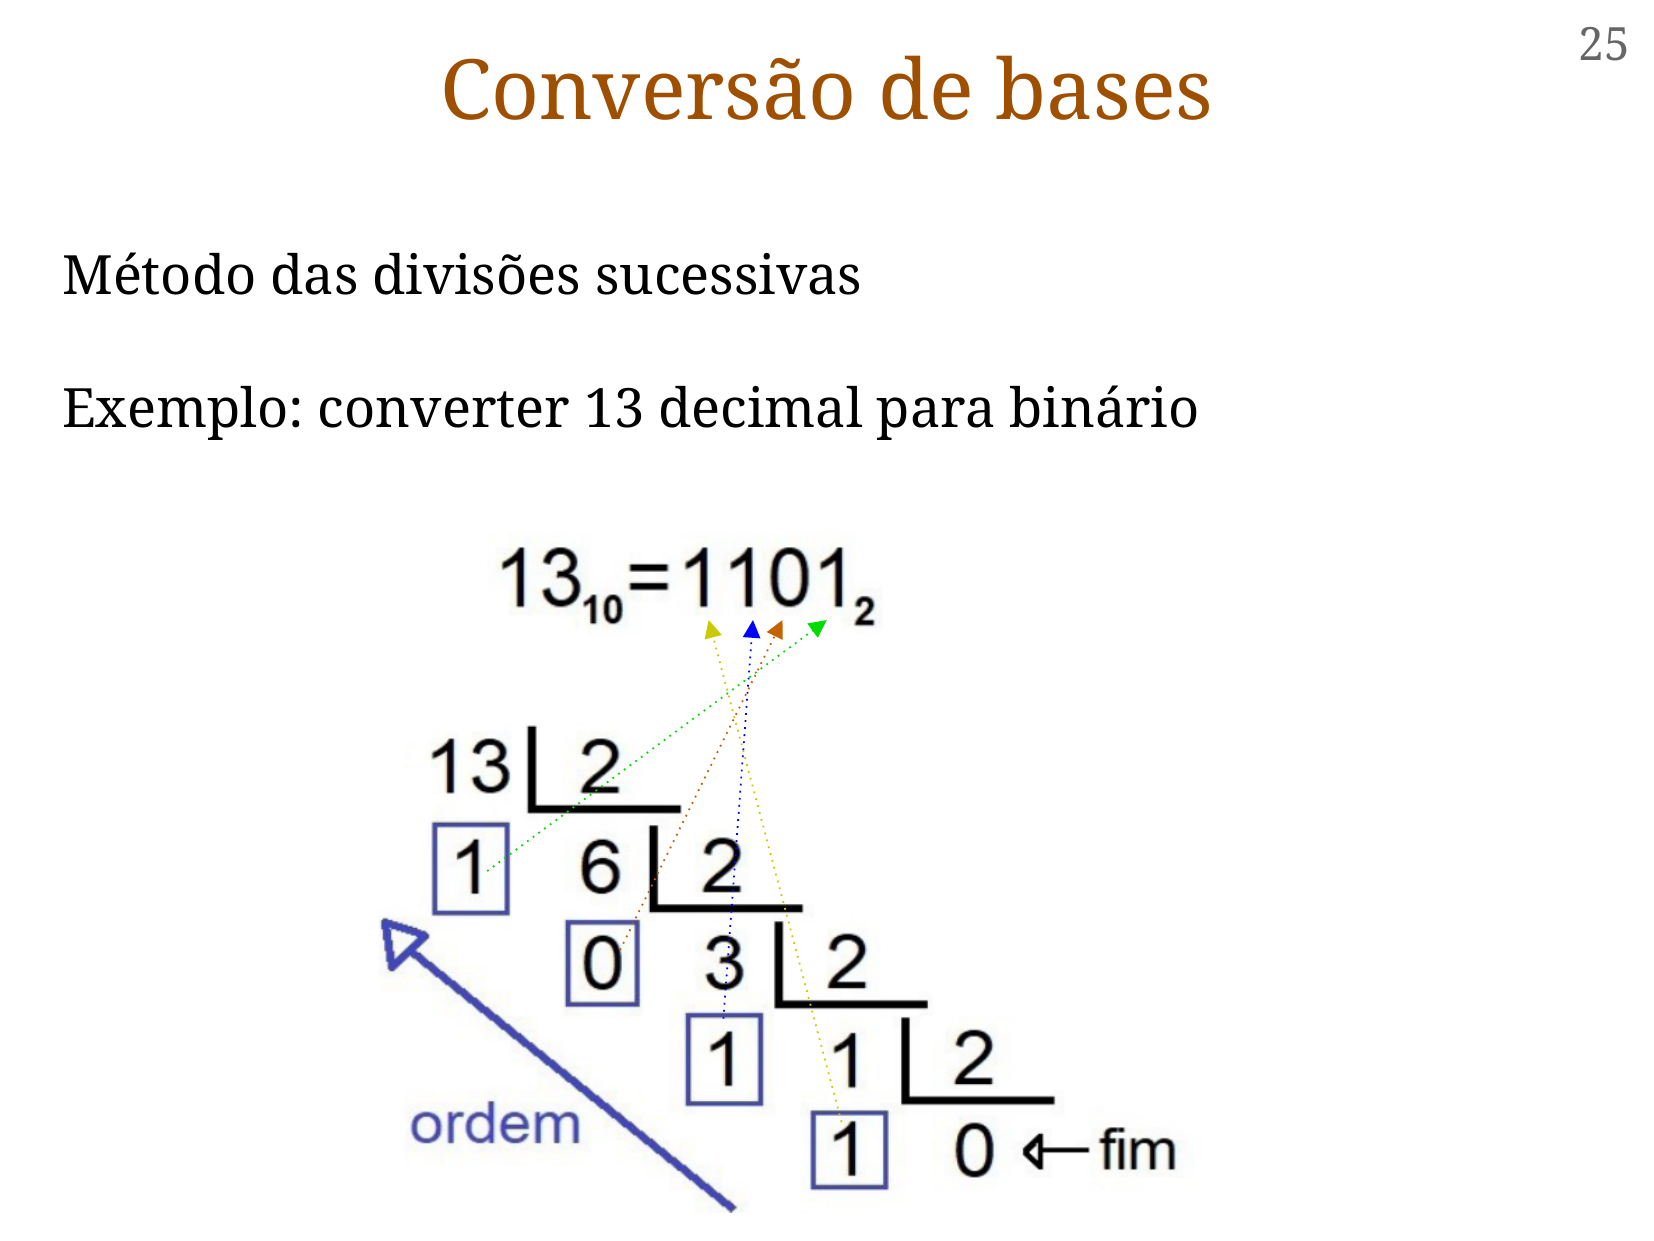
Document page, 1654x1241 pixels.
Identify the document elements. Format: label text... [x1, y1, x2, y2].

picture [487, 529, 886, 635]
title Conversão de bases [59, 29, 1595, 148]
picture [369, 723, 1195, 1213]
list Método das divisões sucessivas Exemplo: converter 13 decimal para binário [59, 236, 1595, 1211]
